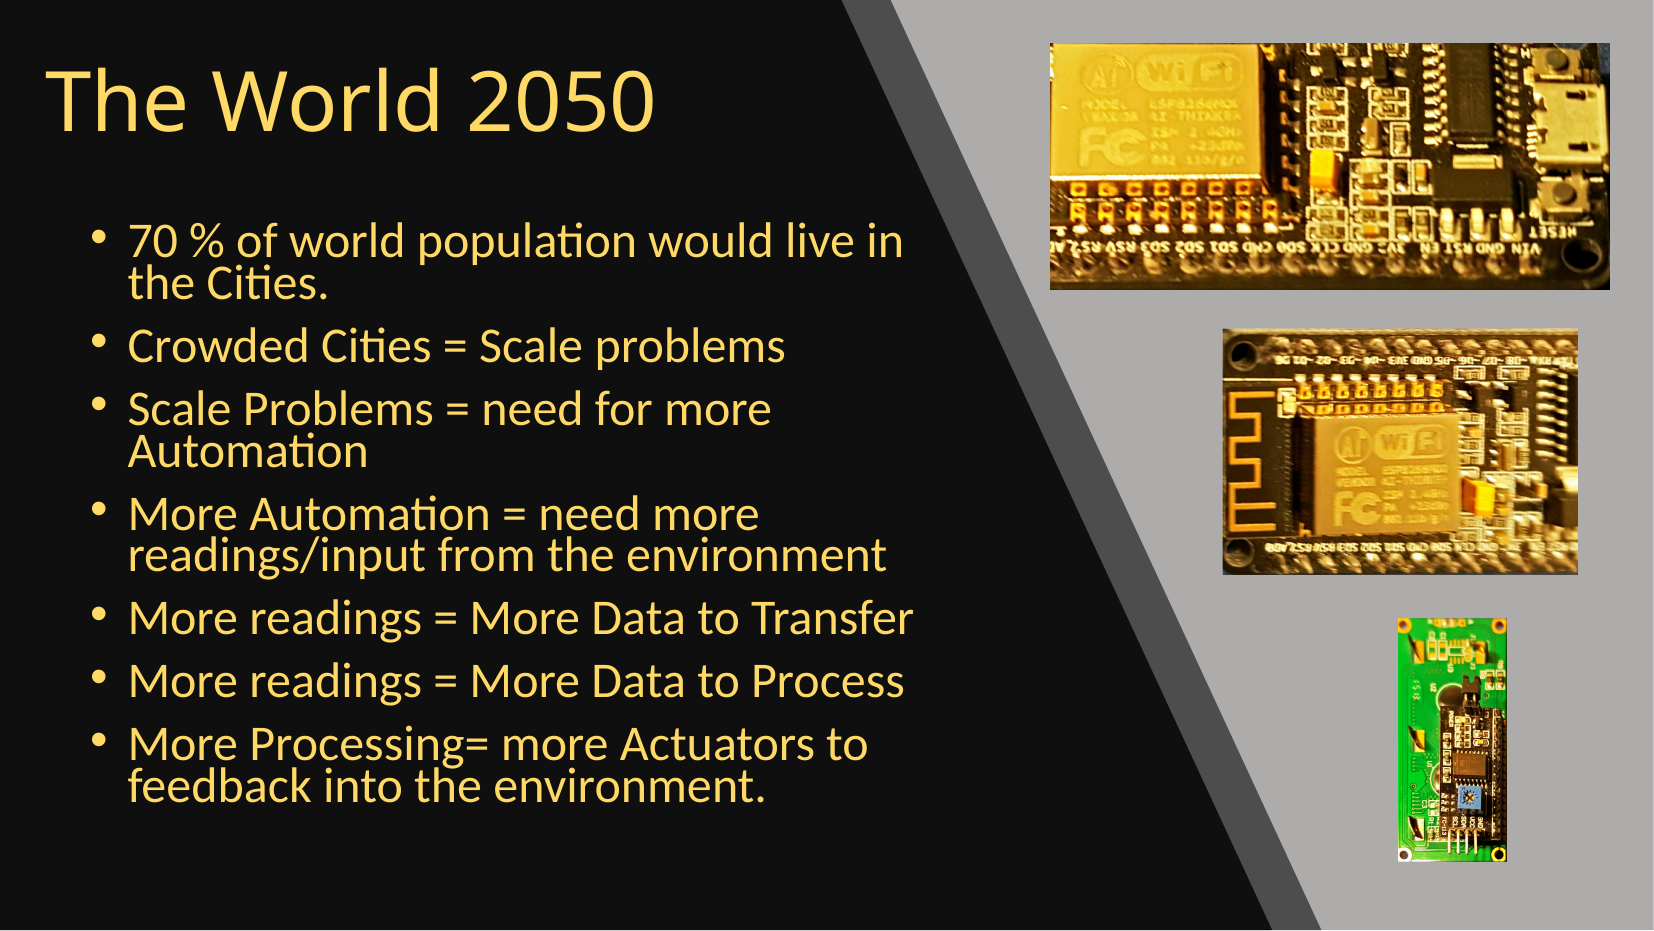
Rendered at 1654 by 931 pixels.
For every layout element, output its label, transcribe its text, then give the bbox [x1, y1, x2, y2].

list 70 % of world population would live in the Cities. Crowded Cities = Scale problems Scale Problems = need for more Automation More Automation = need more readings/input from the environment More readings = More Data to Transfer More readings = More Data to Process More Processing= more Actuators to feedback into the environment. [75, 216, 935, 781]
picture [1398, 618, 1507, 863]
picture [1050, 43, 1610, 290]
title The World 2050 [30, 15, 734, 195]
picture [1222, 329, 1578, 575]
text_box [0, 0, 1322, 931]
